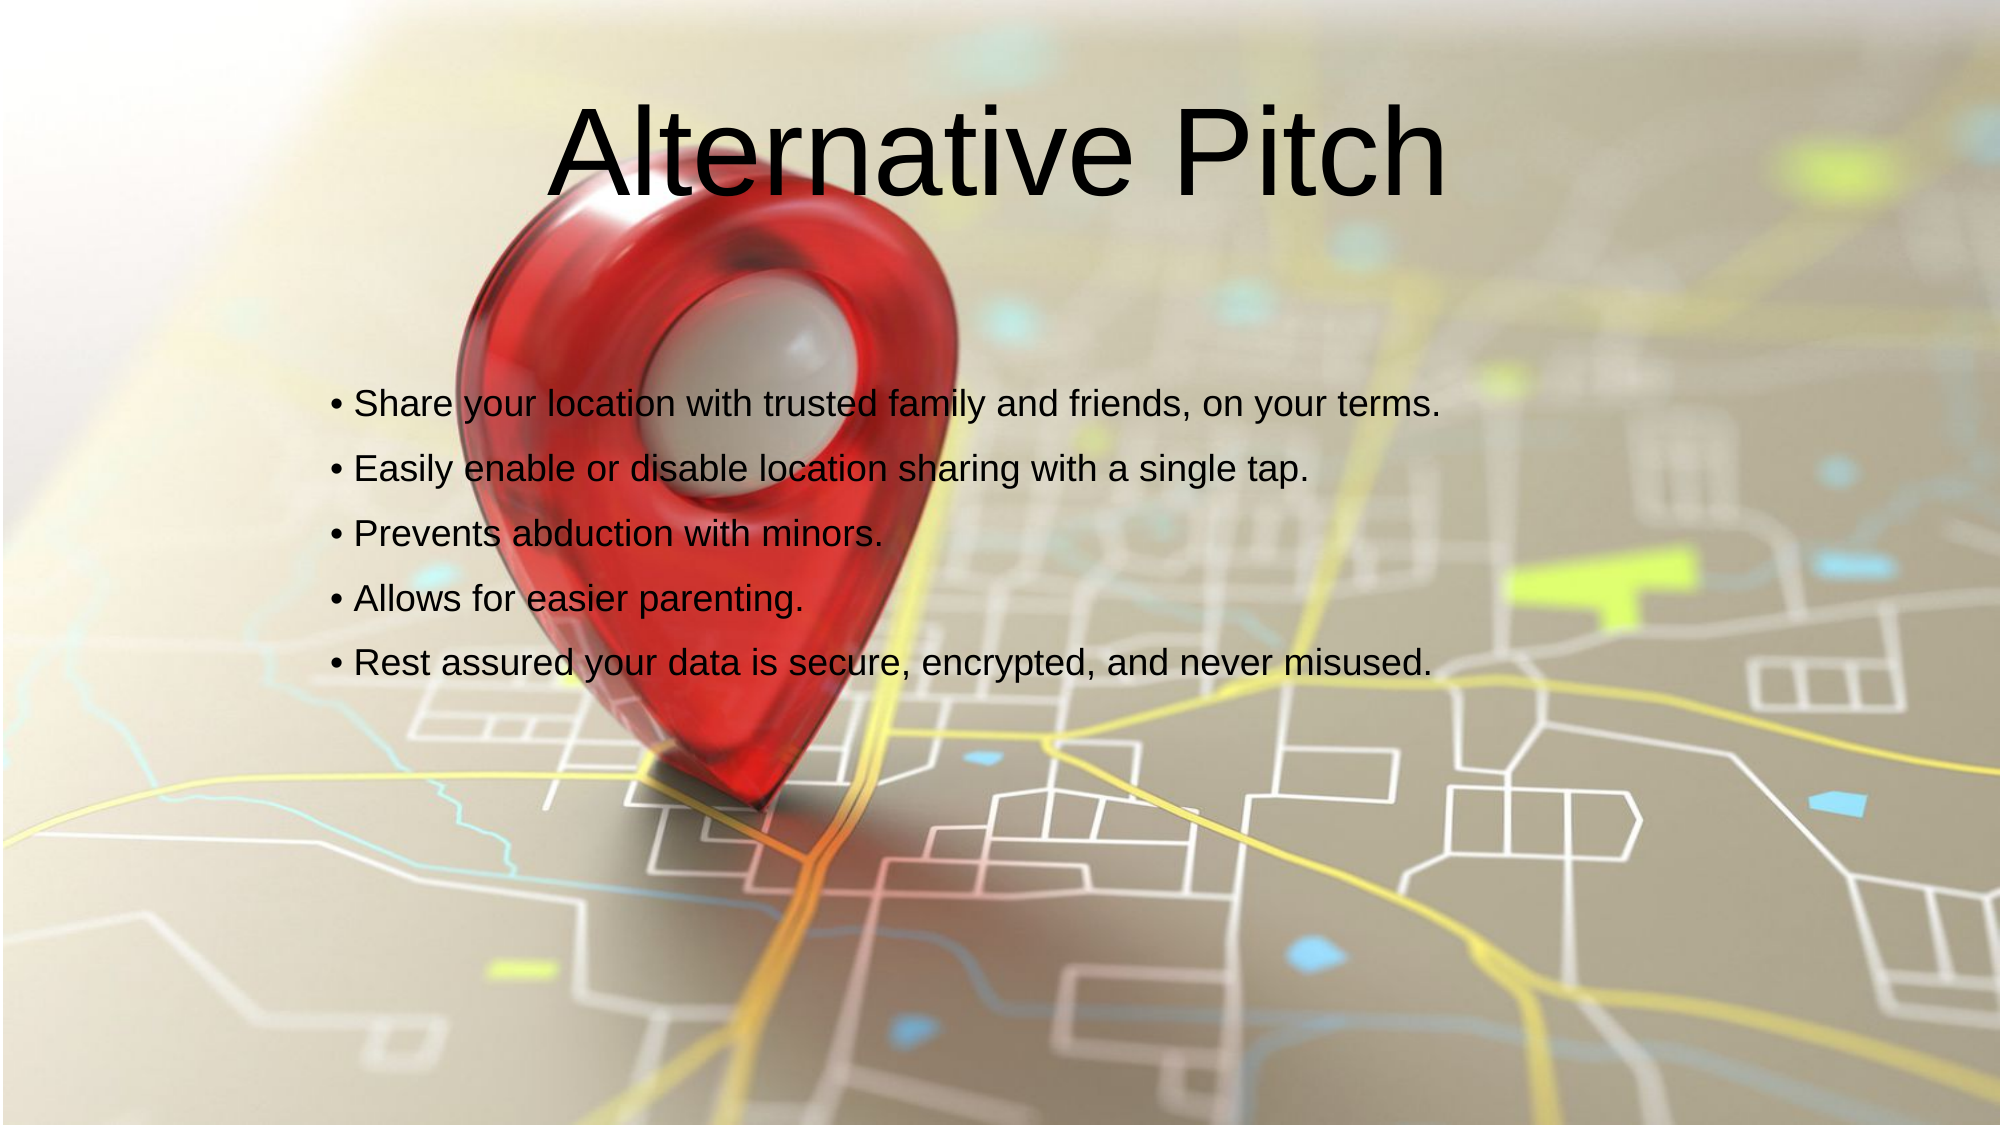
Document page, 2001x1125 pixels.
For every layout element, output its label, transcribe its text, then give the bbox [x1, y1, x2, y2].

title Alternative Pitch [532, 0, 1468, 311]
text_box • Share your location with trusted family and friends, on your terms. • Easily enable or disable location sharing with a single tap. • Prevents abduction with minors. • Allows for easier parenting. • Rest assured your data is secure, encrypted, and never misused. [314, 368, 1686, 757]
picture [3, 0, 2000, 1125]
